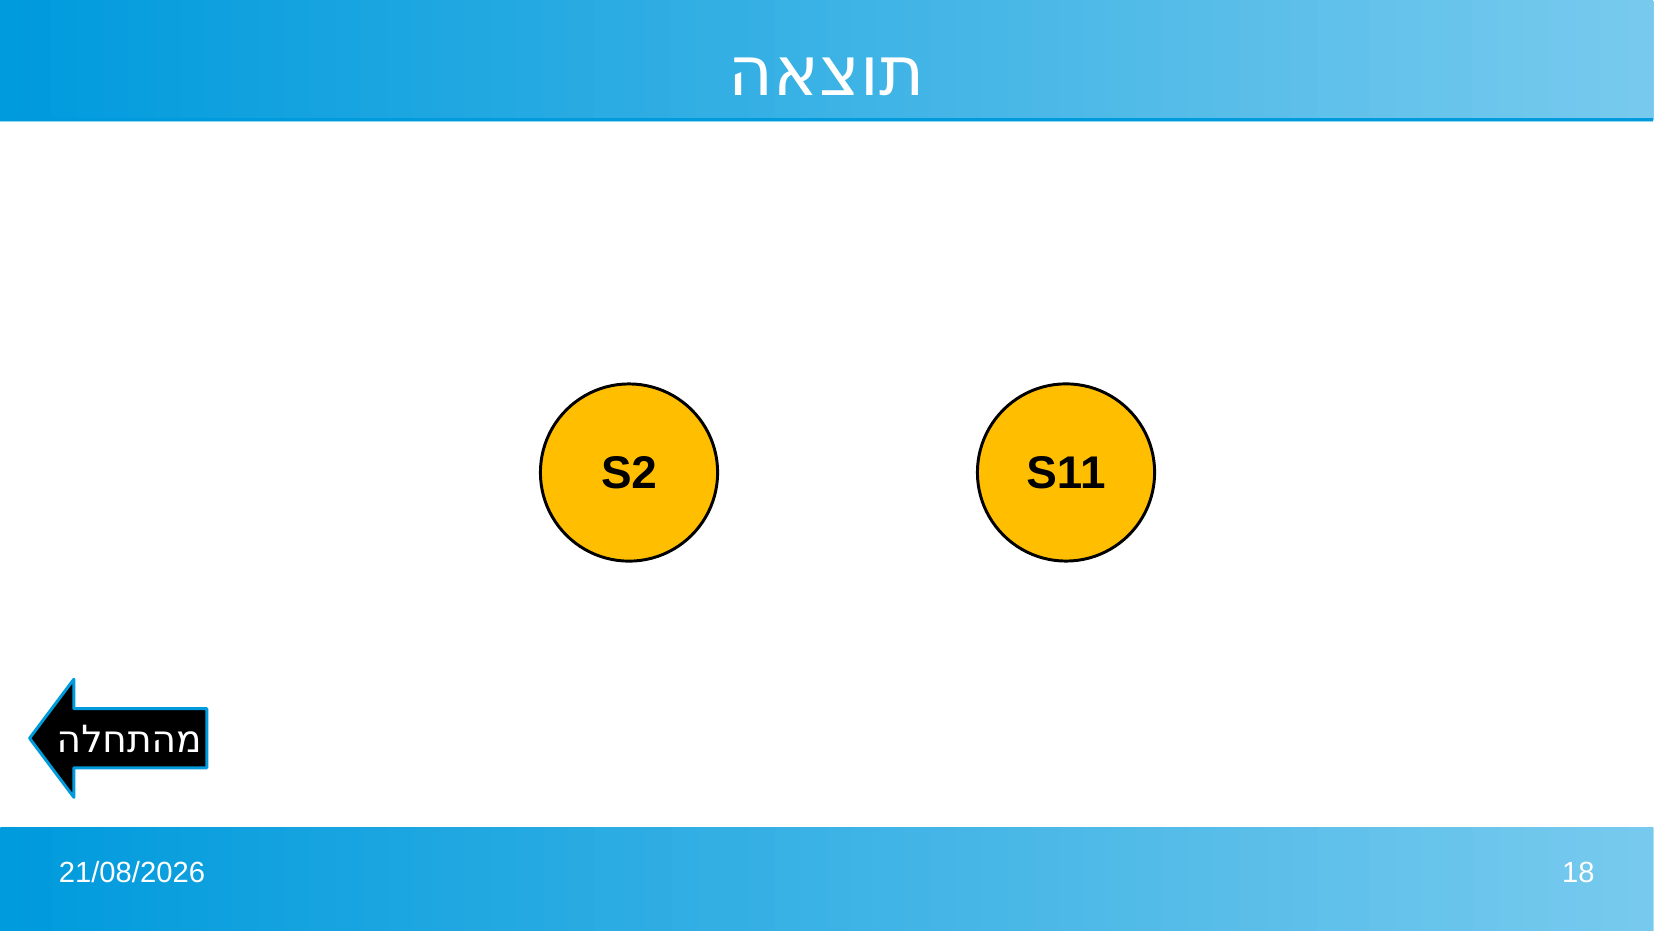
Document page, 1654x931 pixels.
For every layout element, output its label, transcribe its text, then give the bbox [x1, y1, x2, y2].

text_box מהתחלה [29, 679, 207, 798]
text_box S11 [977, 383, 1155, 562]
title תוצאה [59, 21, 1595, 116]
text_box S2 [540, 383, 718, 562]
